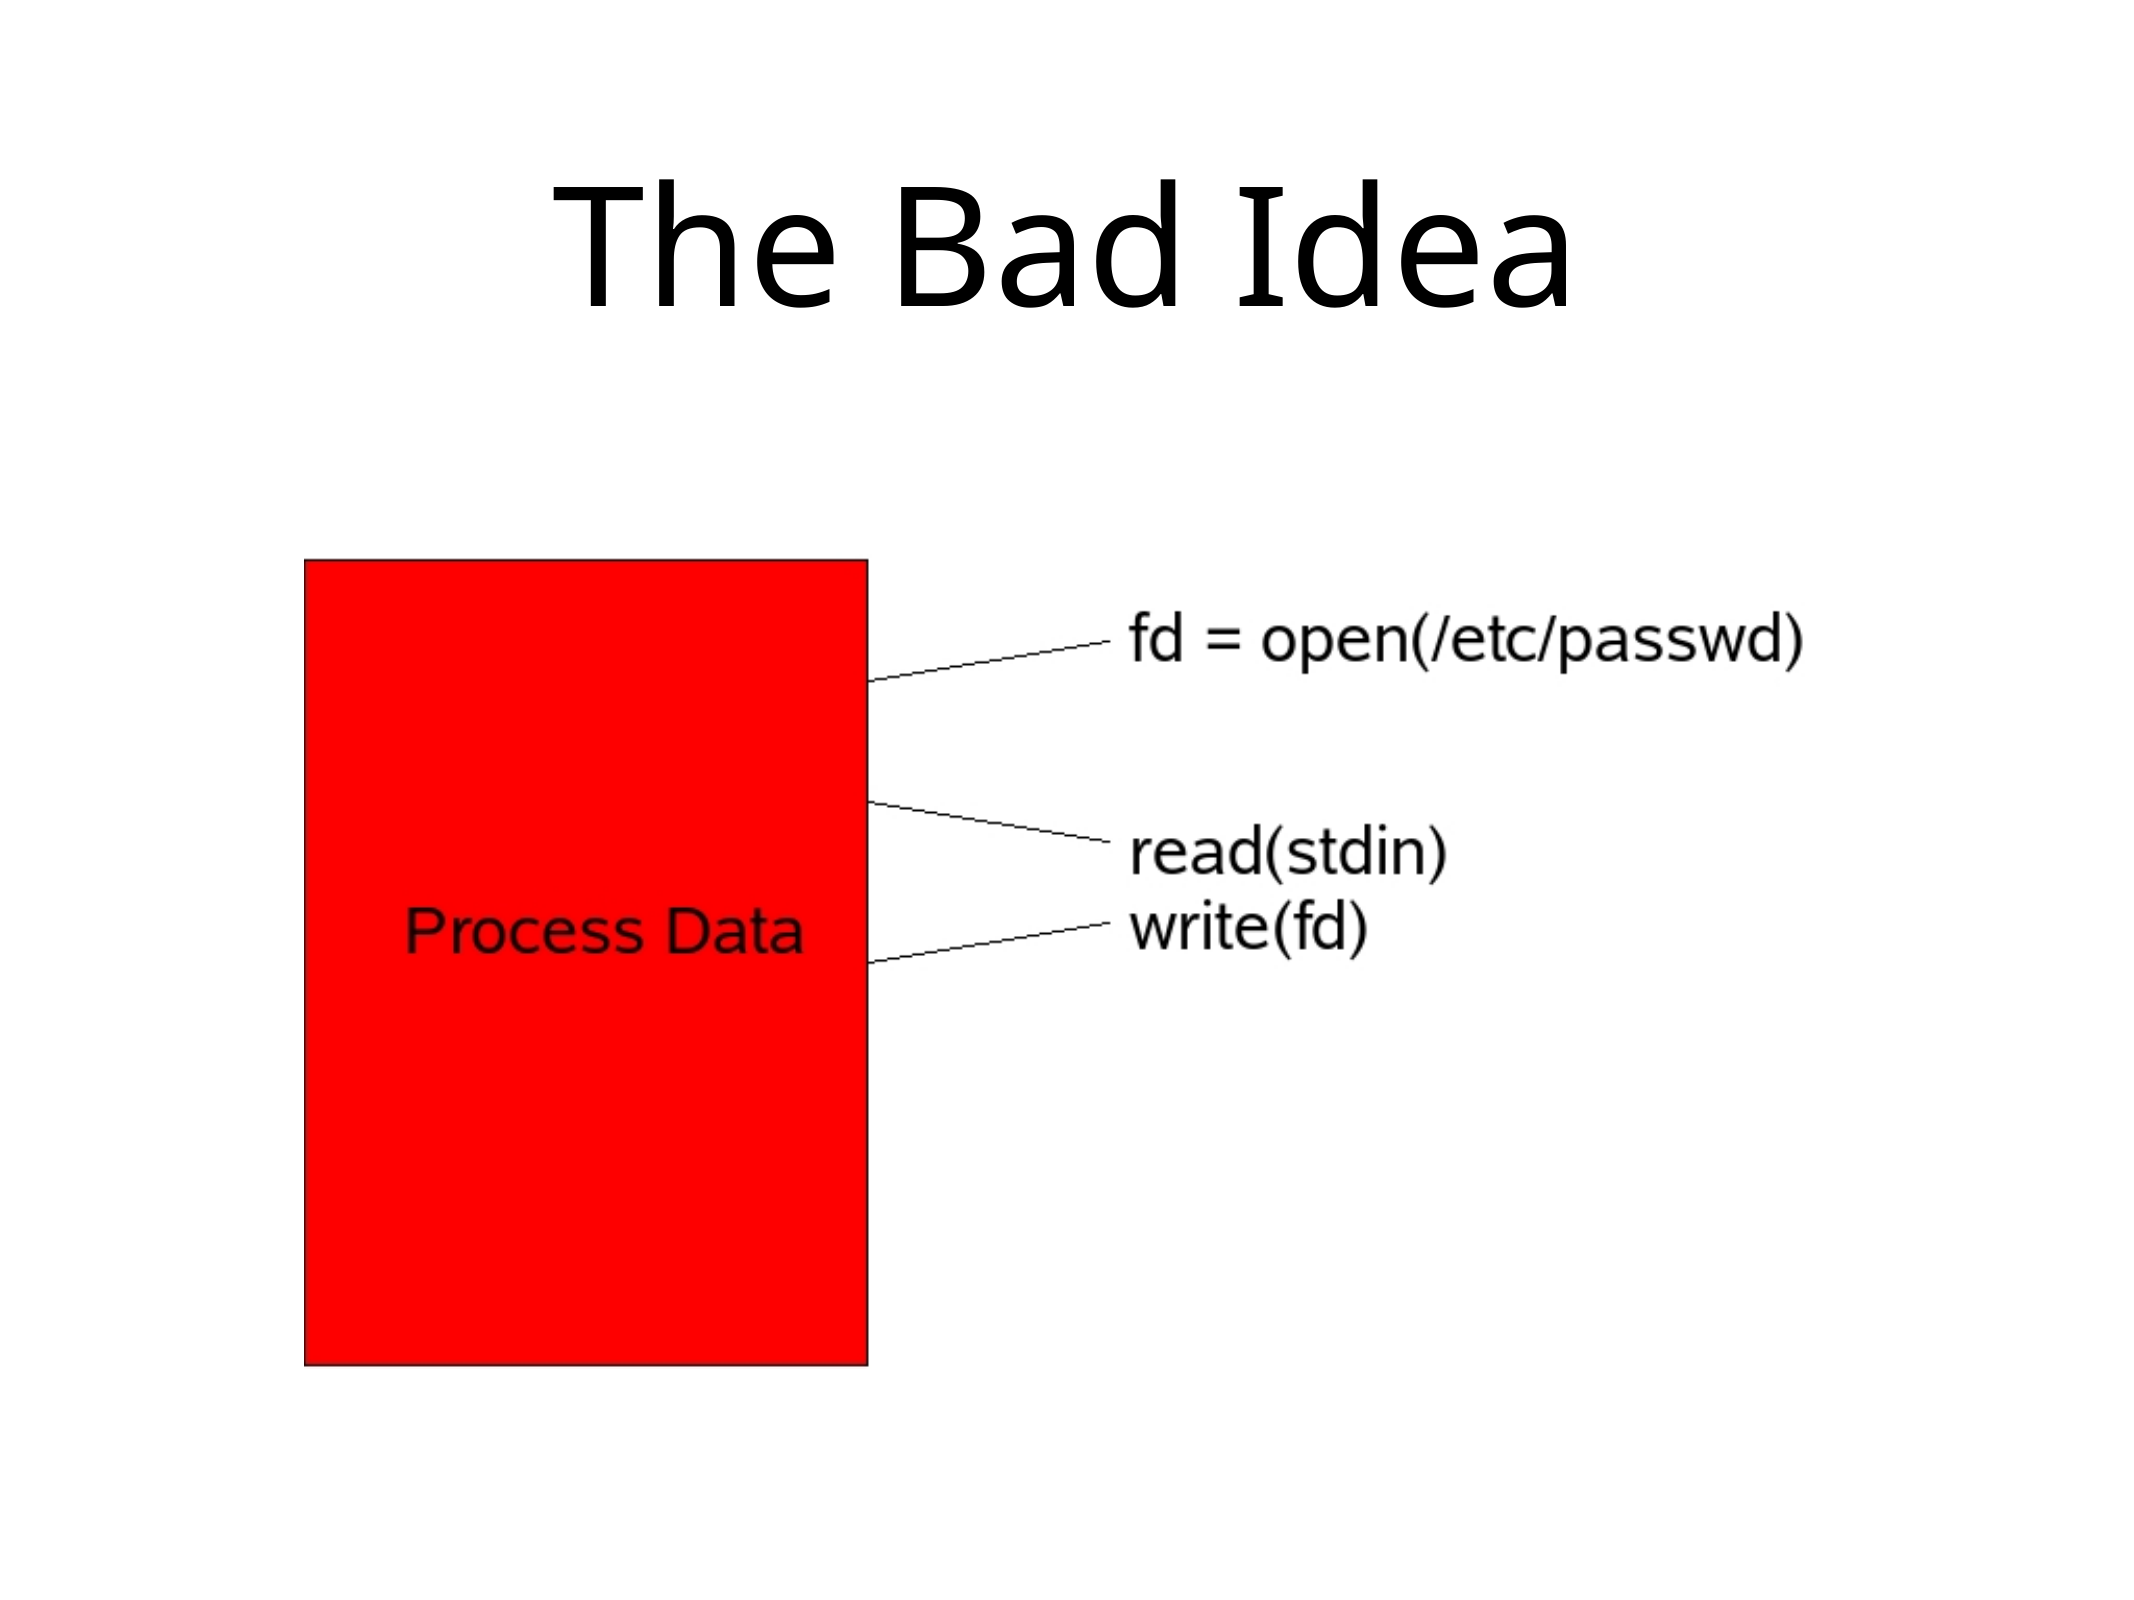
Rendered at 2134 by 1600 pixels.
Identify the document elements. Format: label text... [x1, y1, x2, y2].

title The Bad Idea [208, 41, 1925, 442]
picture [304, 520, 1830, 1369]
